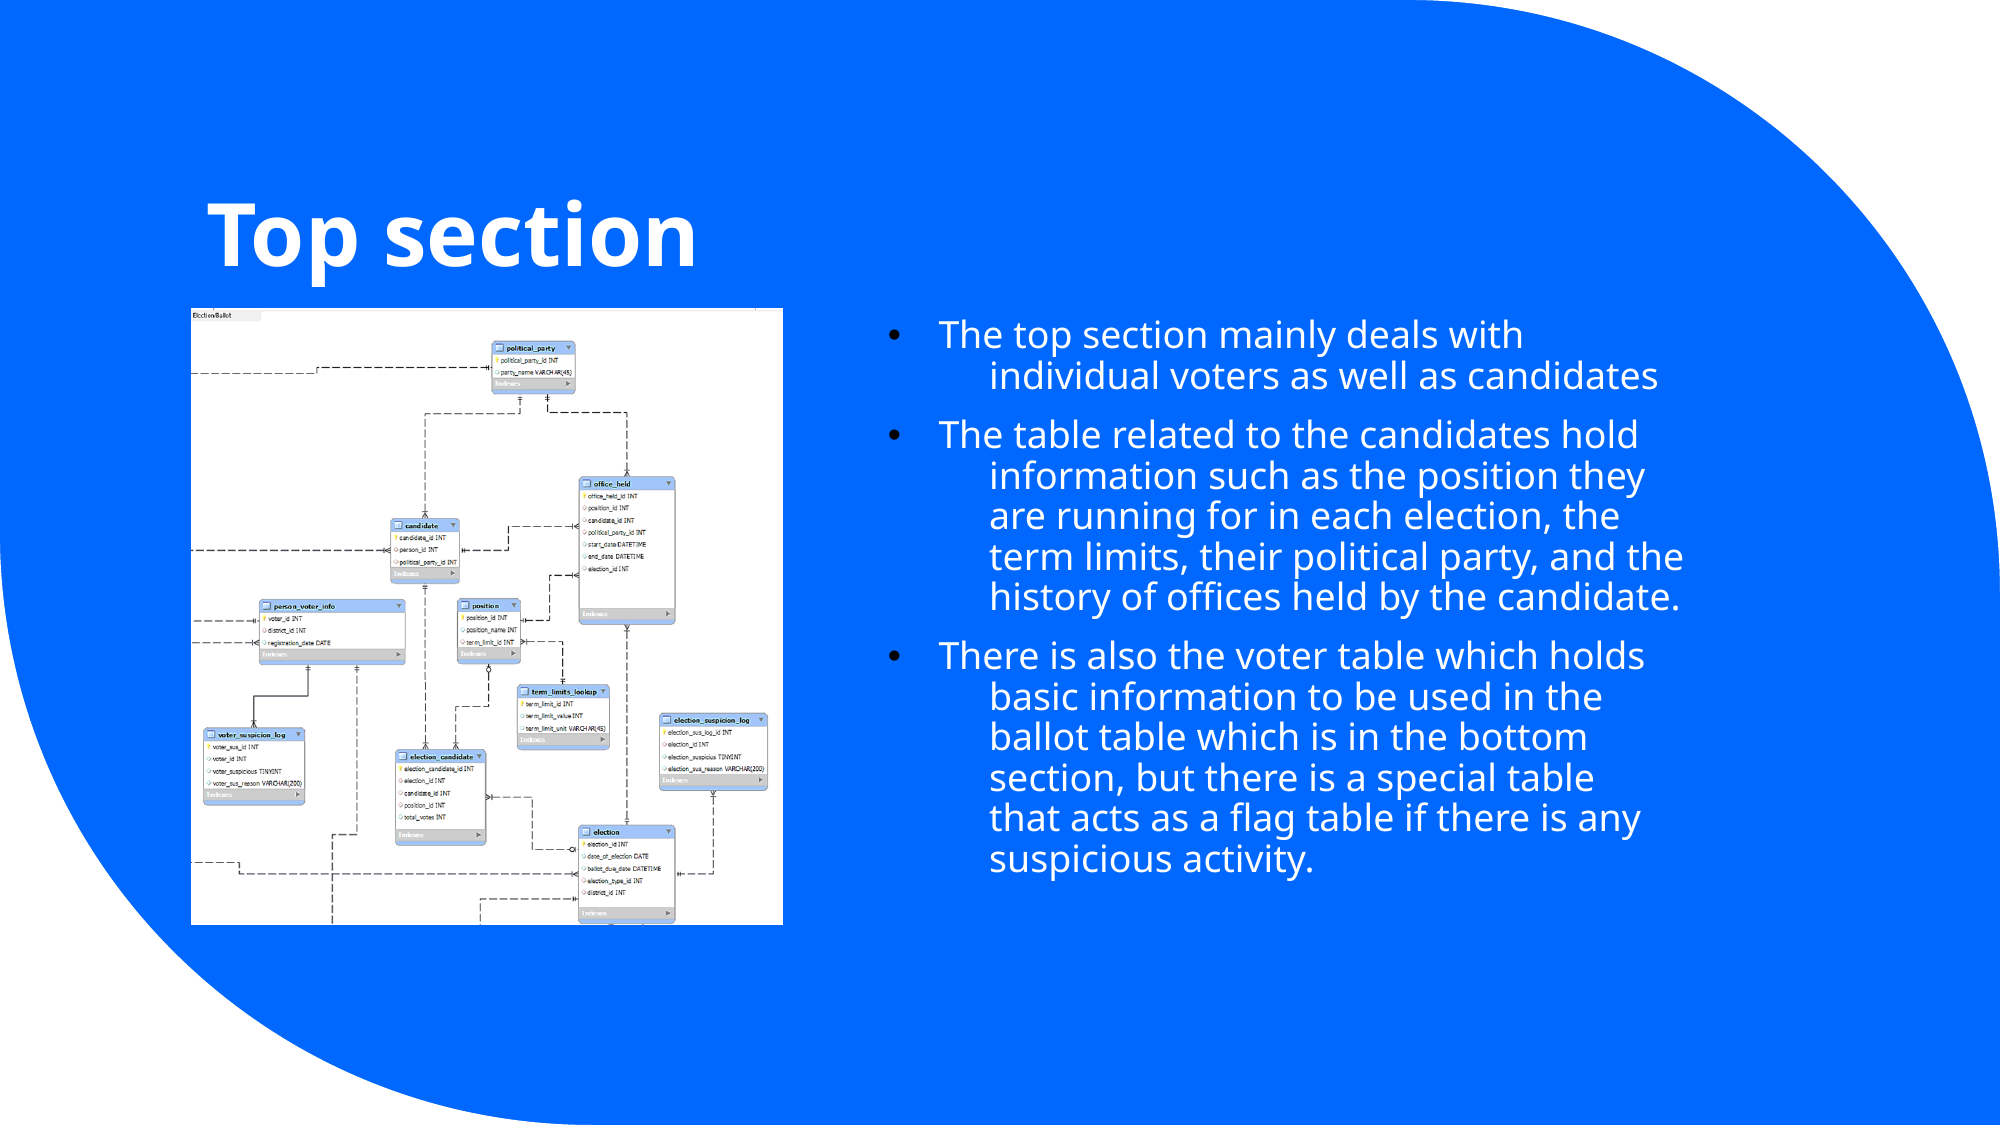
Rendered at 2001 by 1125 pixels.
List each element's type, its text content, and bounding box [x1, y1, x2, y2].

title Top section [191, 11, 1796, 292]
picture [191, 308, 783, 925]
list The top section mainly deals with individual voters as well as candidates The table related to the candidates hold information such as the position they are running for in each election, the term limits, their political party, and the history of offices held by the candidate. There is also the voter table which holds basic information to be used in the ballot table which is in the bottom section, but there is a special table that acts as a flag table if there is any suspicious activity. [872, 308, 1702, 925]
